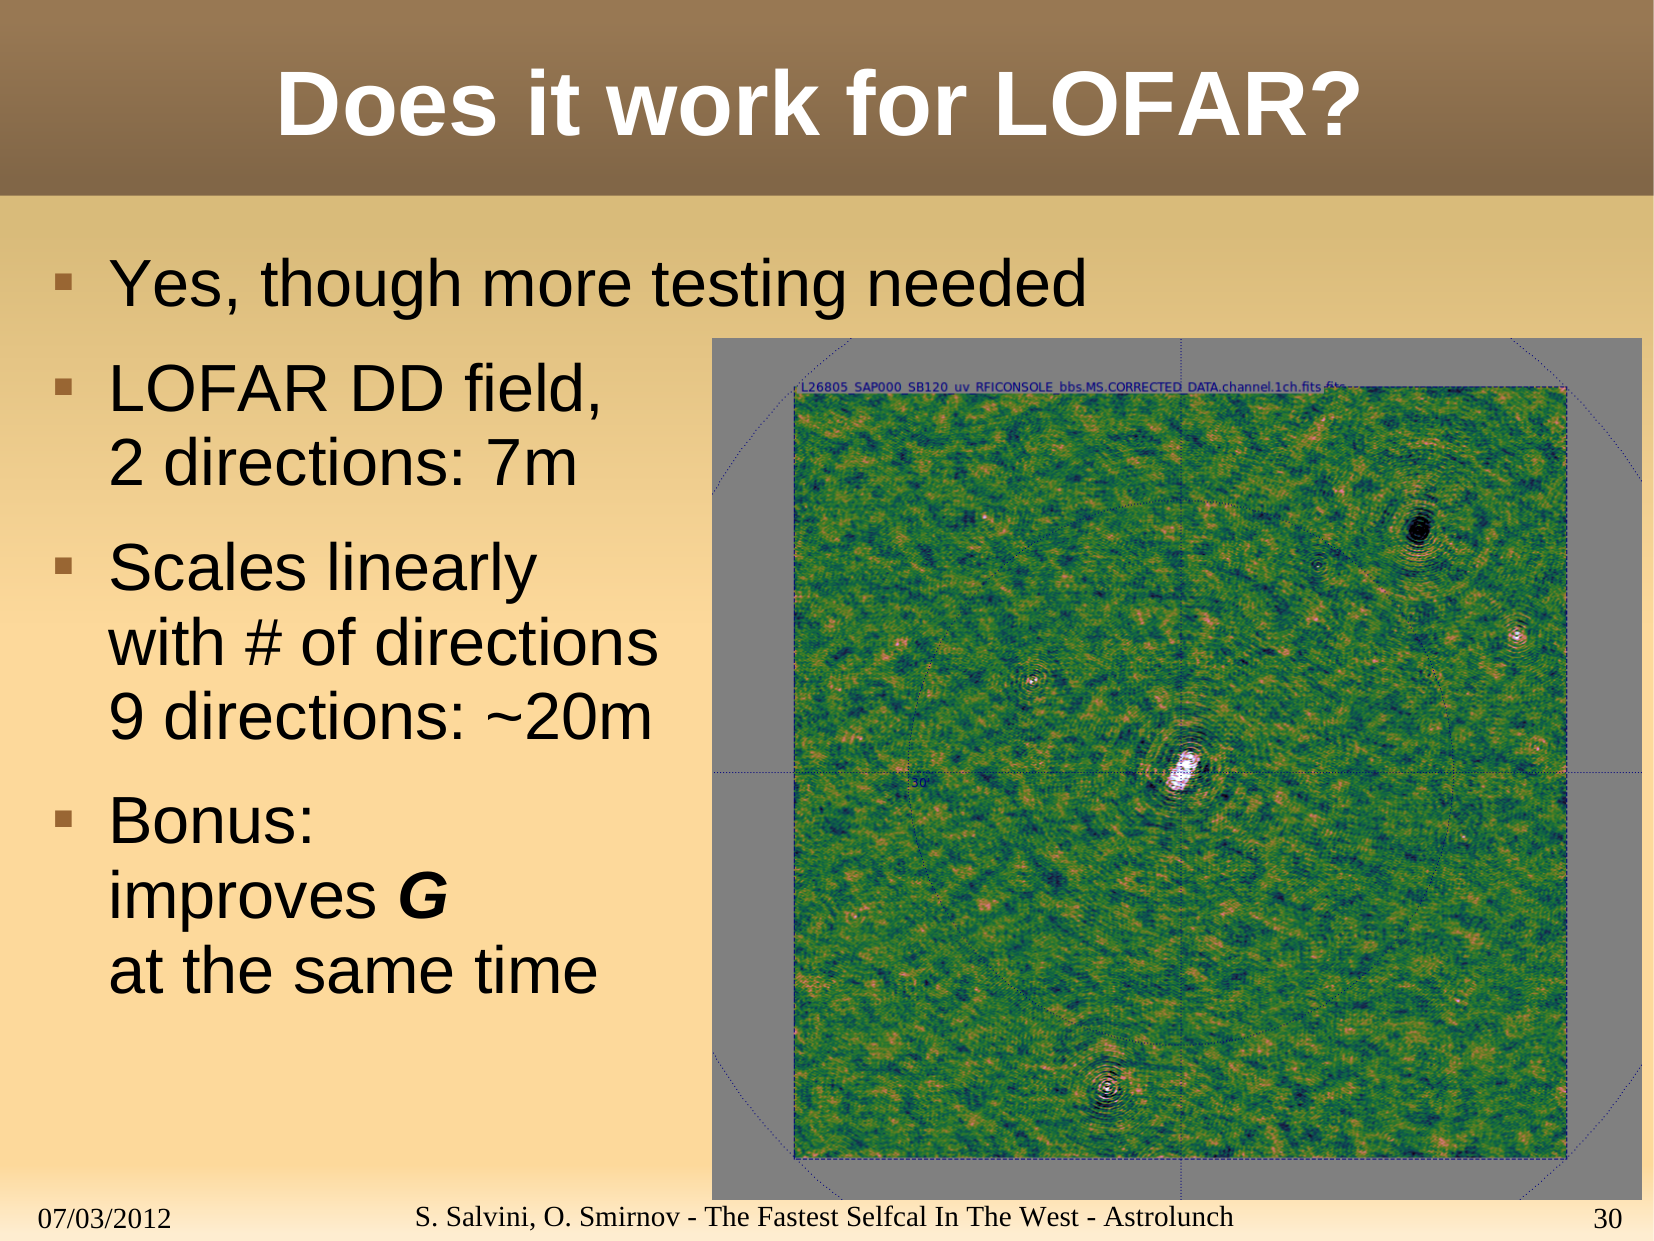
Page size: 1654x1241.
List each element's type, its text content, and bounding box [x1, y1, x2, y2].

picture [0, 0, 1654, 1241]
list Yes, though more testing needed LOFAR DD field, 2 directions: 7m Scales linearly with # of directions 9 directions: ~20m Bonus: improves G at the same time [37, 246, 1526, 1051]
title Does it work for LOFAR? [76, 7, 1565, 200]
